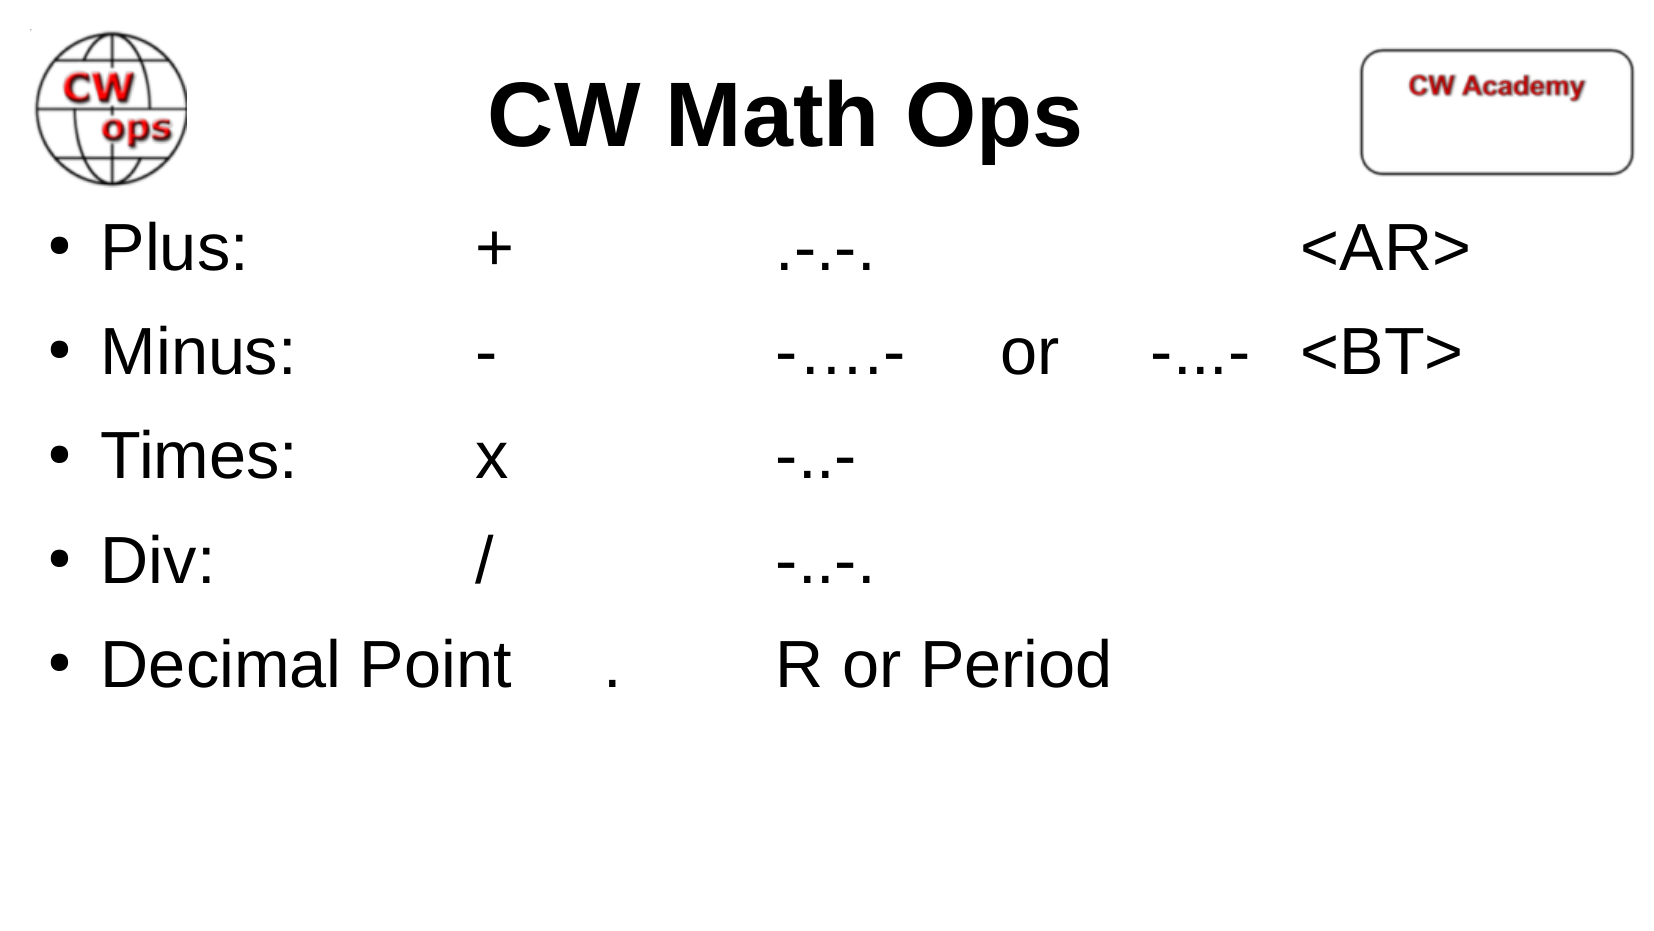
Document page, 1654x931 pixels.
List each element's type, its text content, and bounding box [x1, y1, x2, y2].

list Plus: + .-.-. <AR> Minus: - -….- or -...- <BT> Times: x -..- Div: / -..-. Decimal Point . R or Period [30, 210, 1636, 912]
picture [30, 29, 187, 180]
picture [1531, 37, 1640, 186]
title CW Math Ops [41, 37, 1531, 193]
